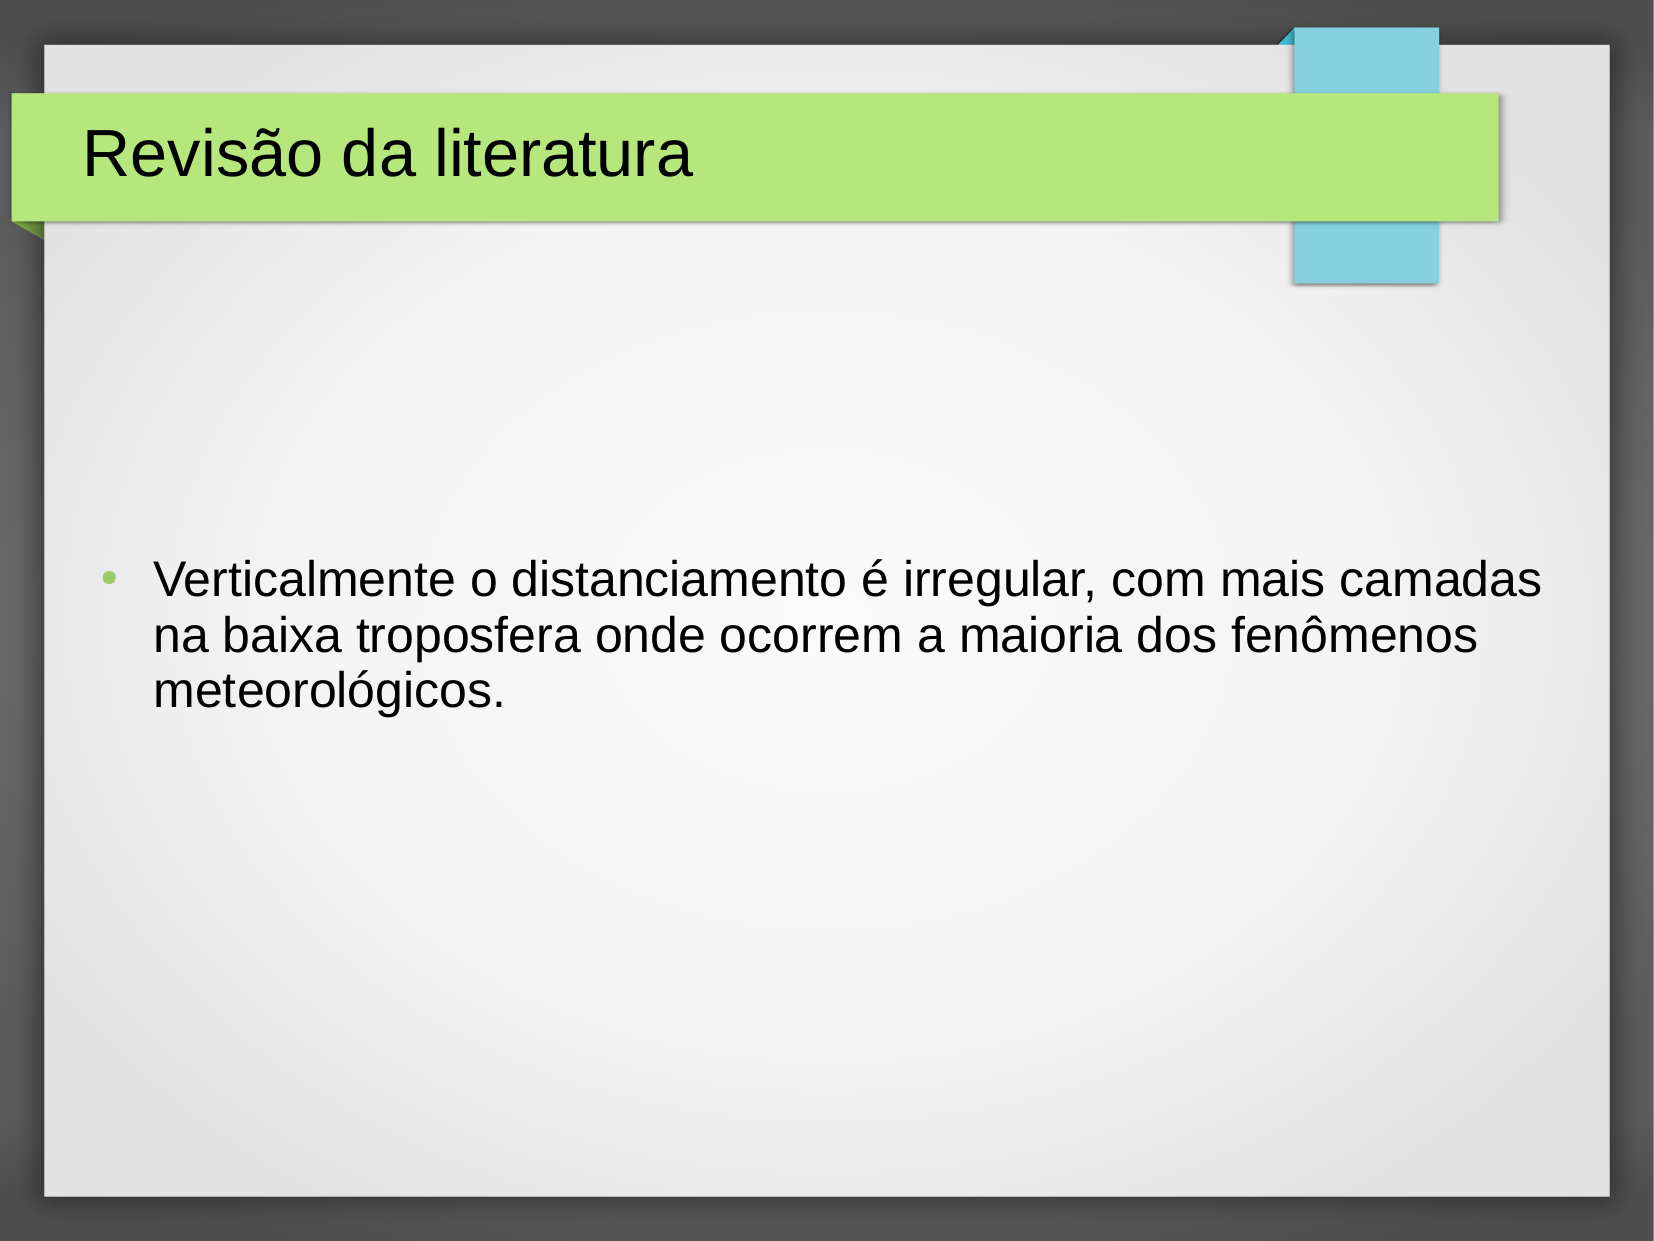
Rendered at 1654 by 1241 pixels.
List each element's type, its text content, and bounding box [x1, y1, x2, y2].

picture [0, 0, 1654, 1241]
list Verticalmente o distanciamento é irregular, com mais camadas na baixa troposfera onde ocorrem a maioria dos fenômenos meteorológicos. [82, 295, 1571, 1015]
title Revisão da literatura [82, 94, 1264, 213]
